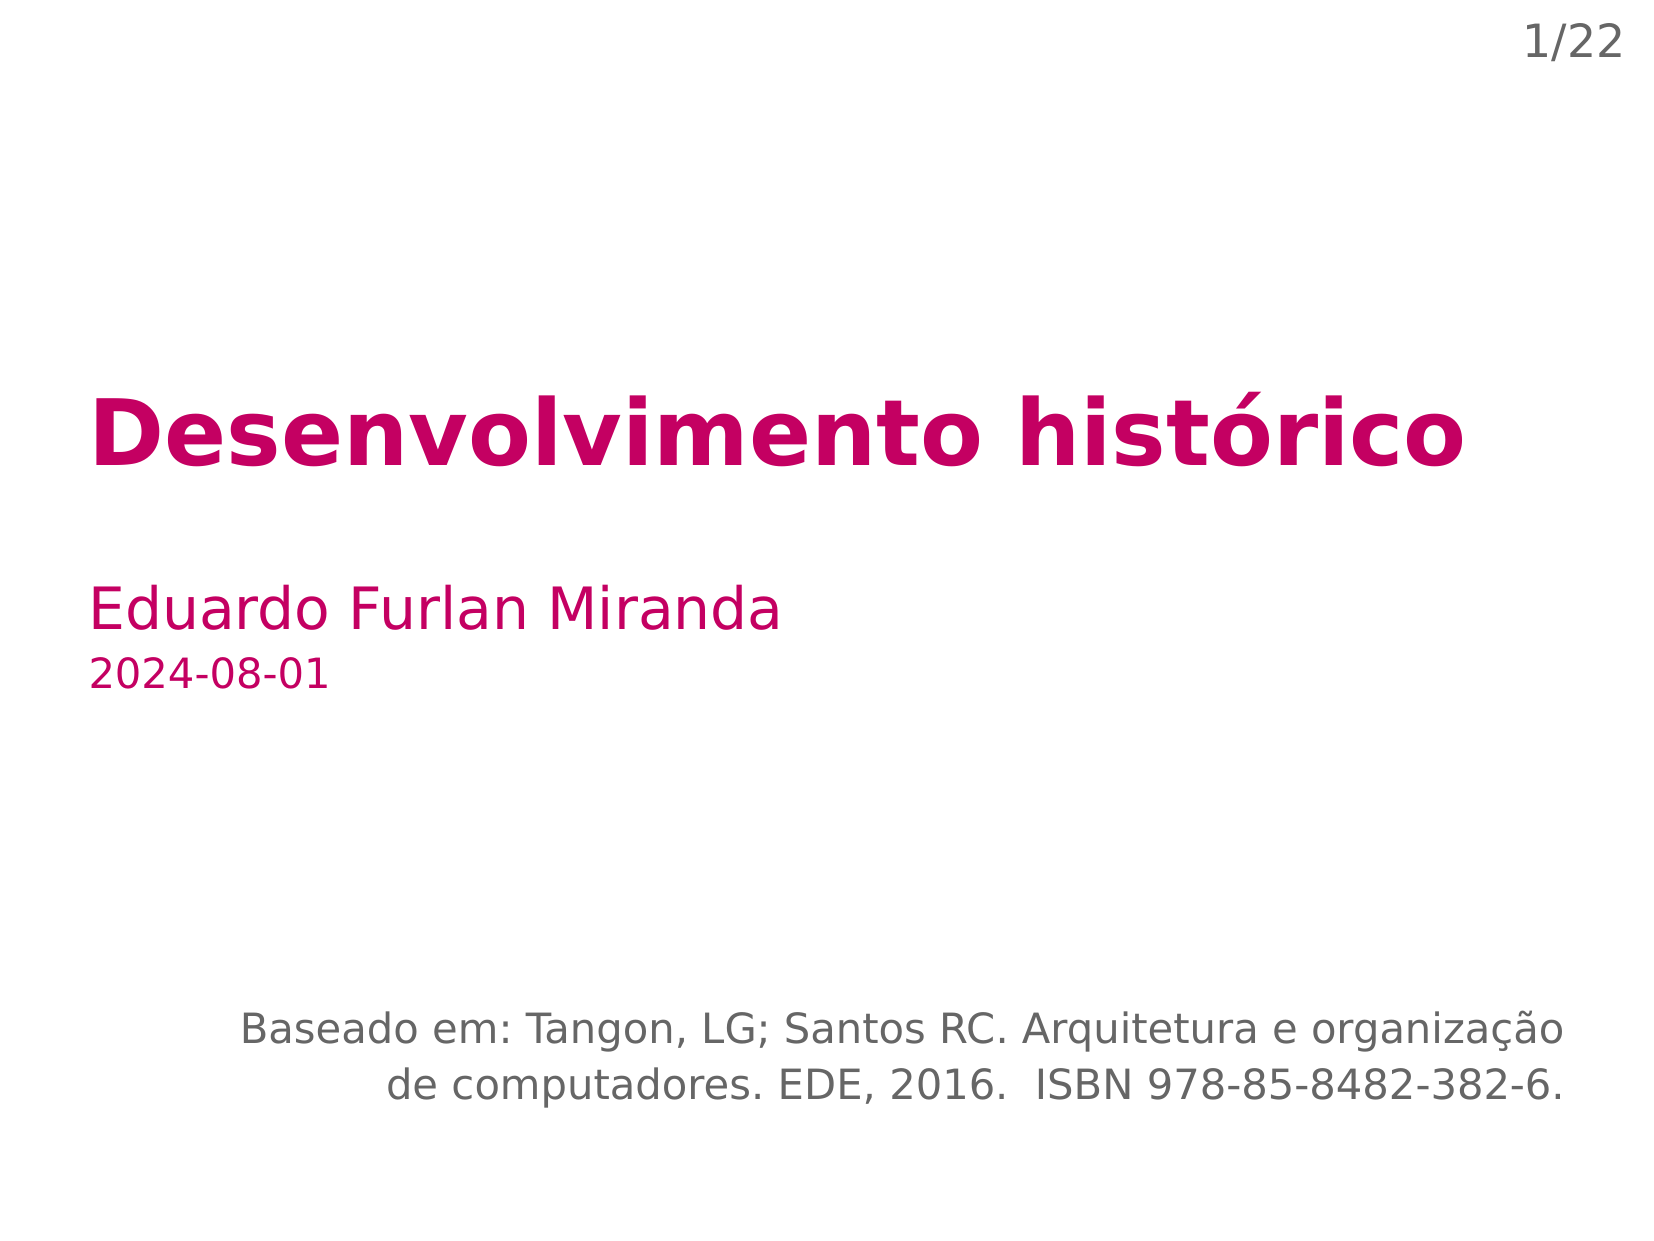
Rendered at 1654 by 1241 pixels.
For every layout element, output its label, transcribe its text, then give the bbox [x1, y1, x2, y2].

list Baseado em: Tangon, LG; Santos RC. Arquitetura e organização de computadores. EDE, 2016. ISBN 978-85-8482-382-6. [206, 998, 1565, 1211]
title Desenvolvimento histórico Eduardo Furlan Miranda 2024-08-01 [88, 29, 1565, 1034]
